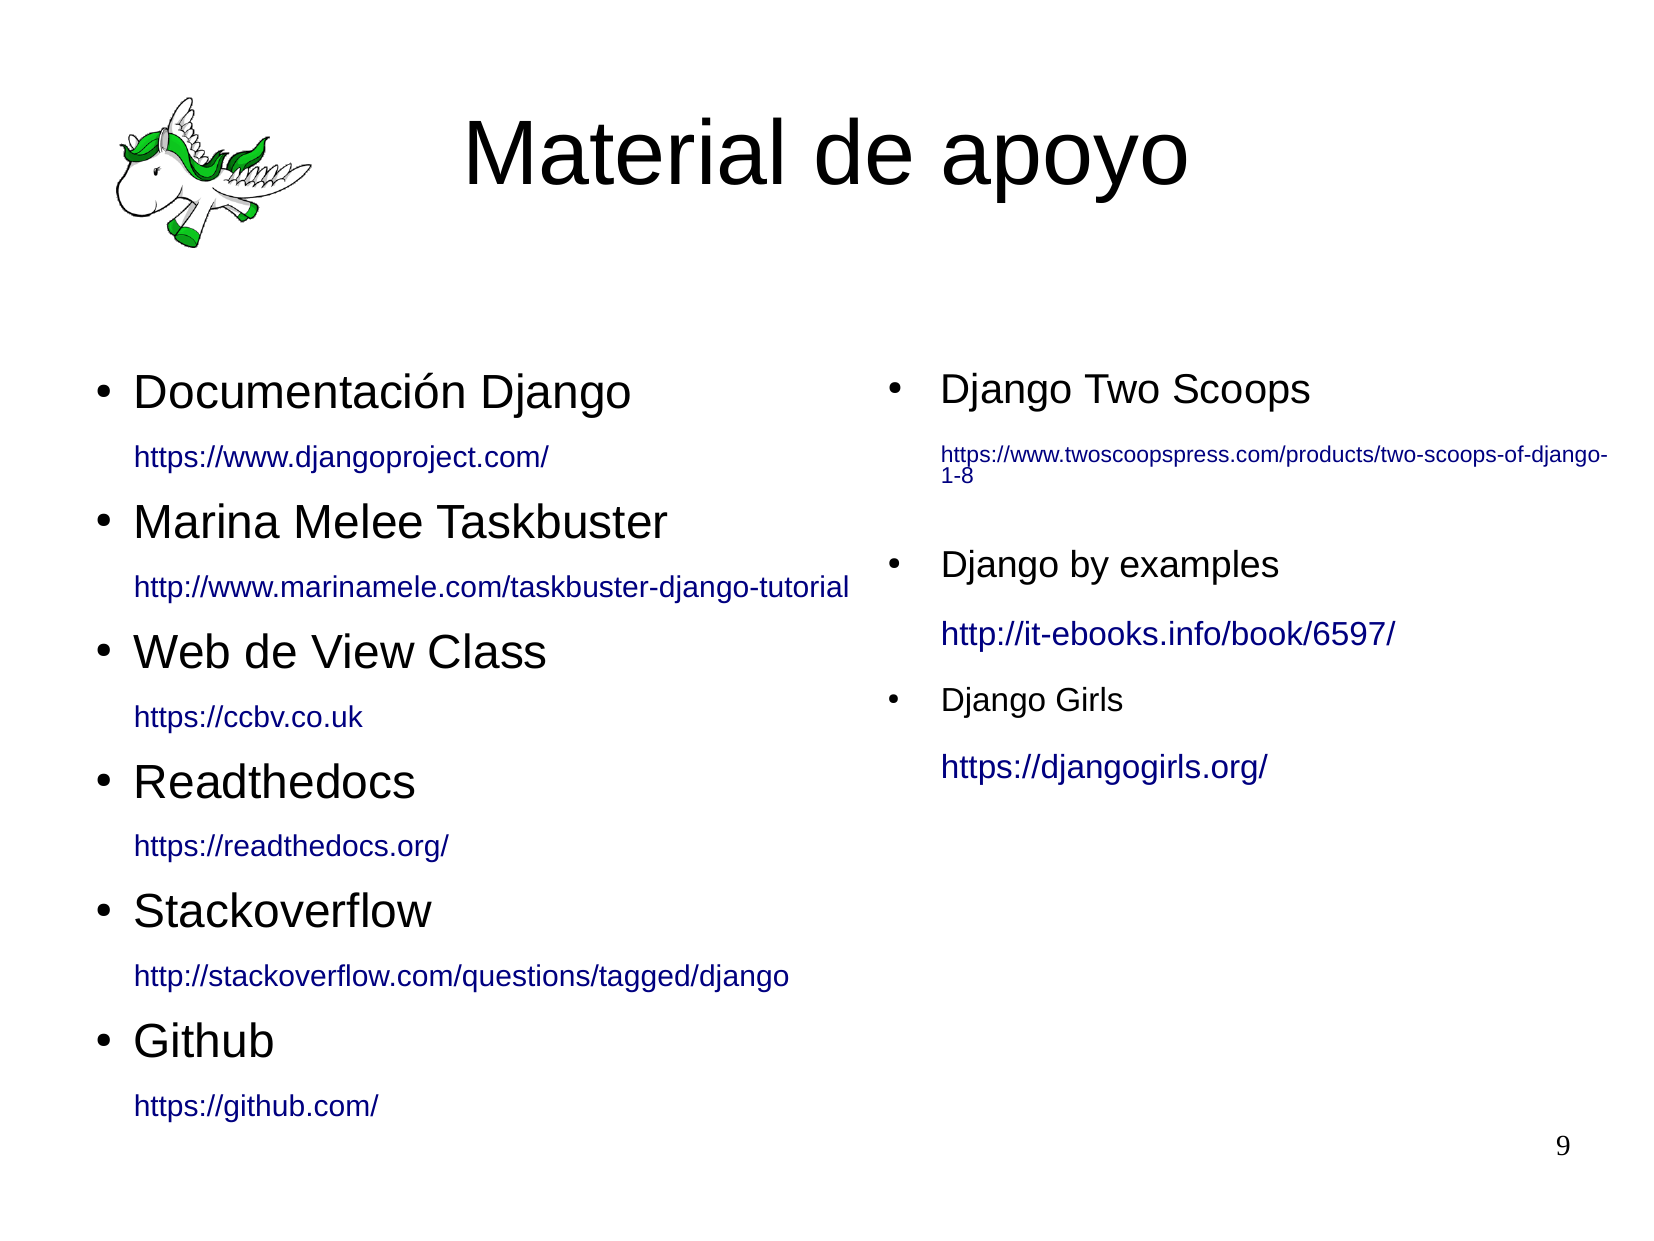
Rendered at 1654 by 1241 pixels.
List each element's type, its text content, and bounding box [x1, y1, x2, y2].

title Material de apoyo [82, 49, 1571, 257]
list Django Two Scoops https://www.twoscoopspress.com/products/two-scoops-of-django-1-8 Django by examples http://it-ebooks.info/book/6597/ Django Girls https://djangogirls.org/ [870, 290, 1621, 1126]
picture [83, 89, 344, 257]
list Documentación Django https://www.djangoproject.com/ Marina Melee Taskbuster http://www.marinamele.com/taskbuster-django-tutorial Web de View Class https://ccbv.co.uk Readthedocs https://readthedocs.org/ Stackoverflow http://stackoverflow.com/questions/tagged/django Github https://github.com/ [82, 290, 870, 1126]
